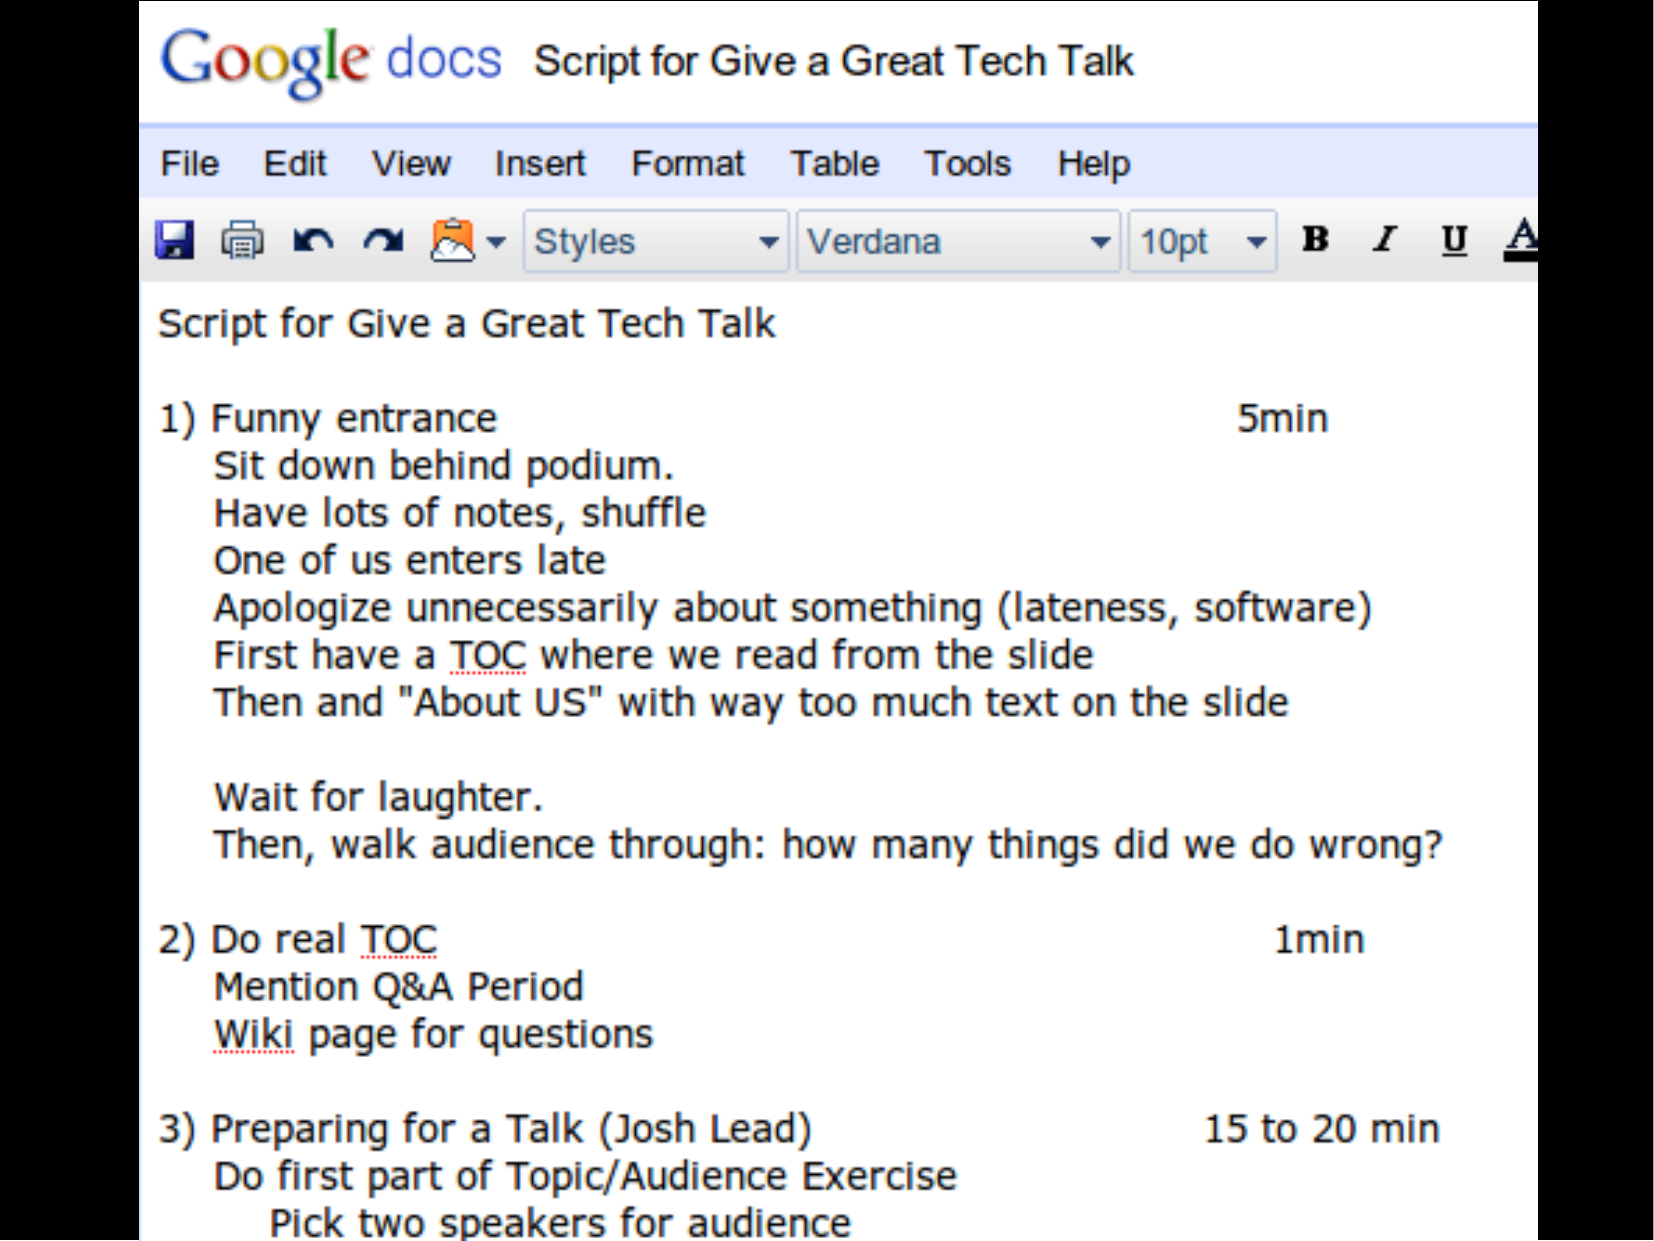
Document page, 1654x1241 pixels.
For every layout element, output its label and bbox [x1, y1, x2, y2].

picture [139, 1, 1538, 1241]
